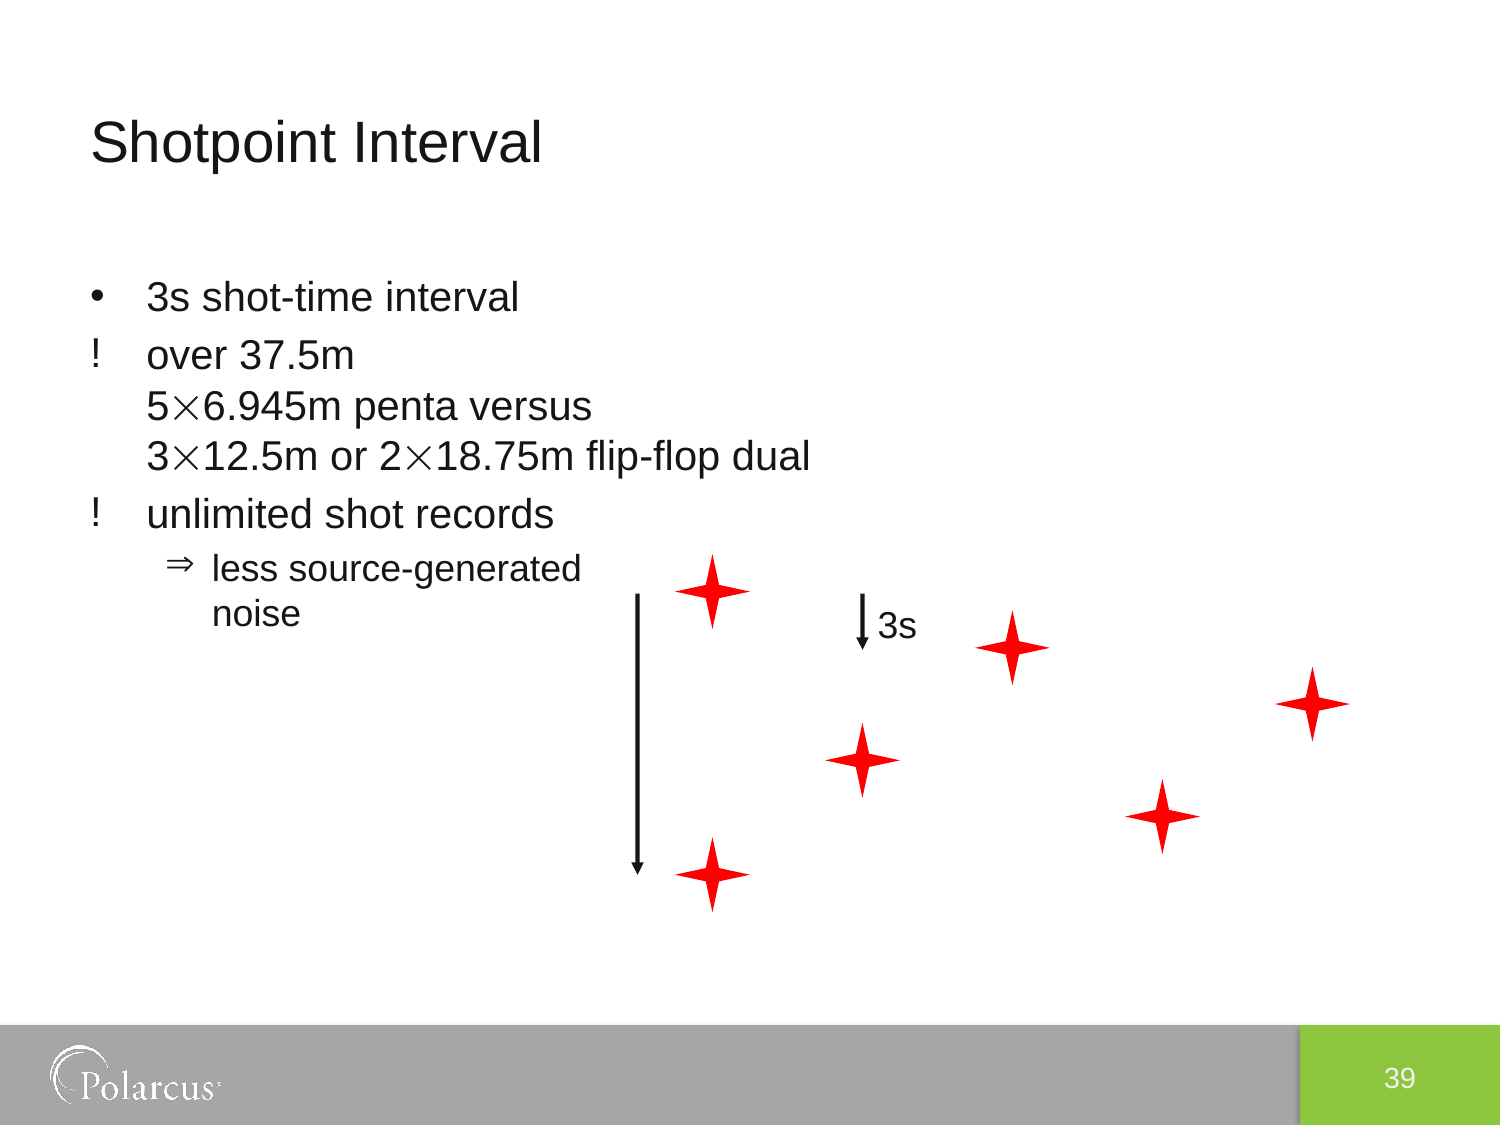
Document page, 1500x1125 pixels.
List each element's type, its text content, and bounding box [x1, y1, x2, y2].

text_box [1124, 779, 1200, 855]
text_box [674, 554, 750, 630]
text_box [674, 837, 750, 913]
text_box 3s [862, 593, 933, 654]
picture [50, 1045, 221, 1105]
text_box [1274, 666, 1350, 742]
text_box [824, 722, 900, 798]
list 3s shot-time interval over 37.5m 56.945m penta versus 312.5m or 218.75m flip-flop dual unlimited shot records less source-generated noise [75, 262, 1425, 1005]
text_box [974, 610, 1050, 686]
title Shotpoint Interval [75, 45, 1425, 233]
